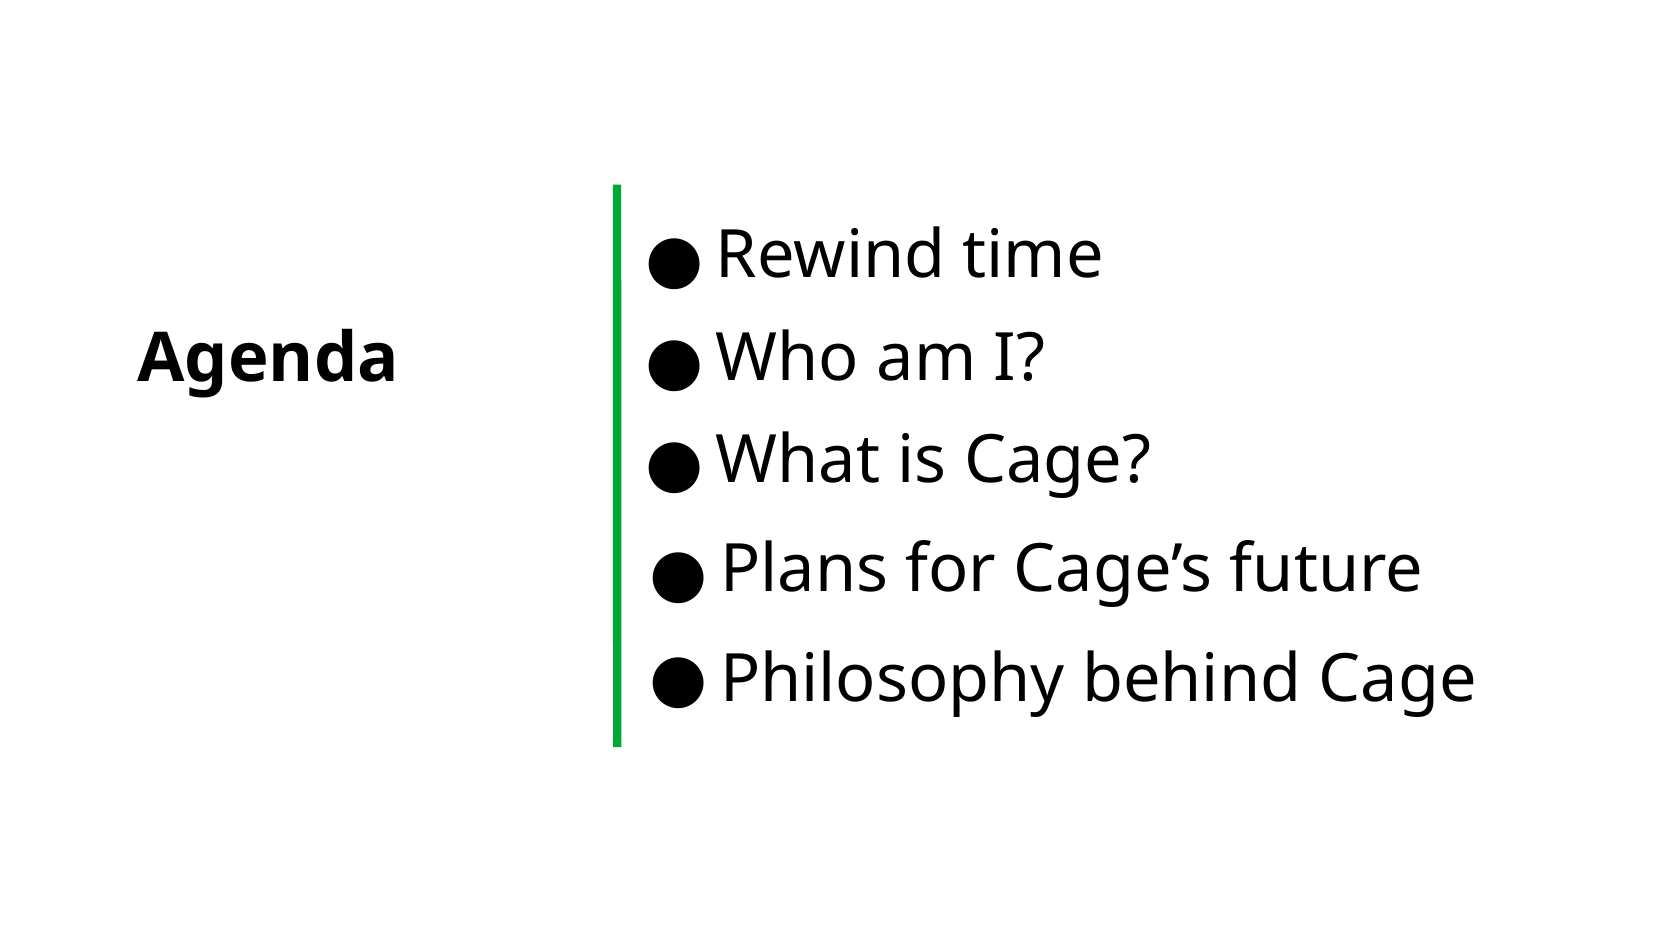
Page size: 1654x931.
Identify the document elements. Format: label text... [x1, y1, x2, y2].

text_box Rewind time Who am I? What is Cage? Plans for Cage’s future Philosophy behind Cage [645, 168, 1571, 757]
text_box Agenda [47, 276, 490, 432]
